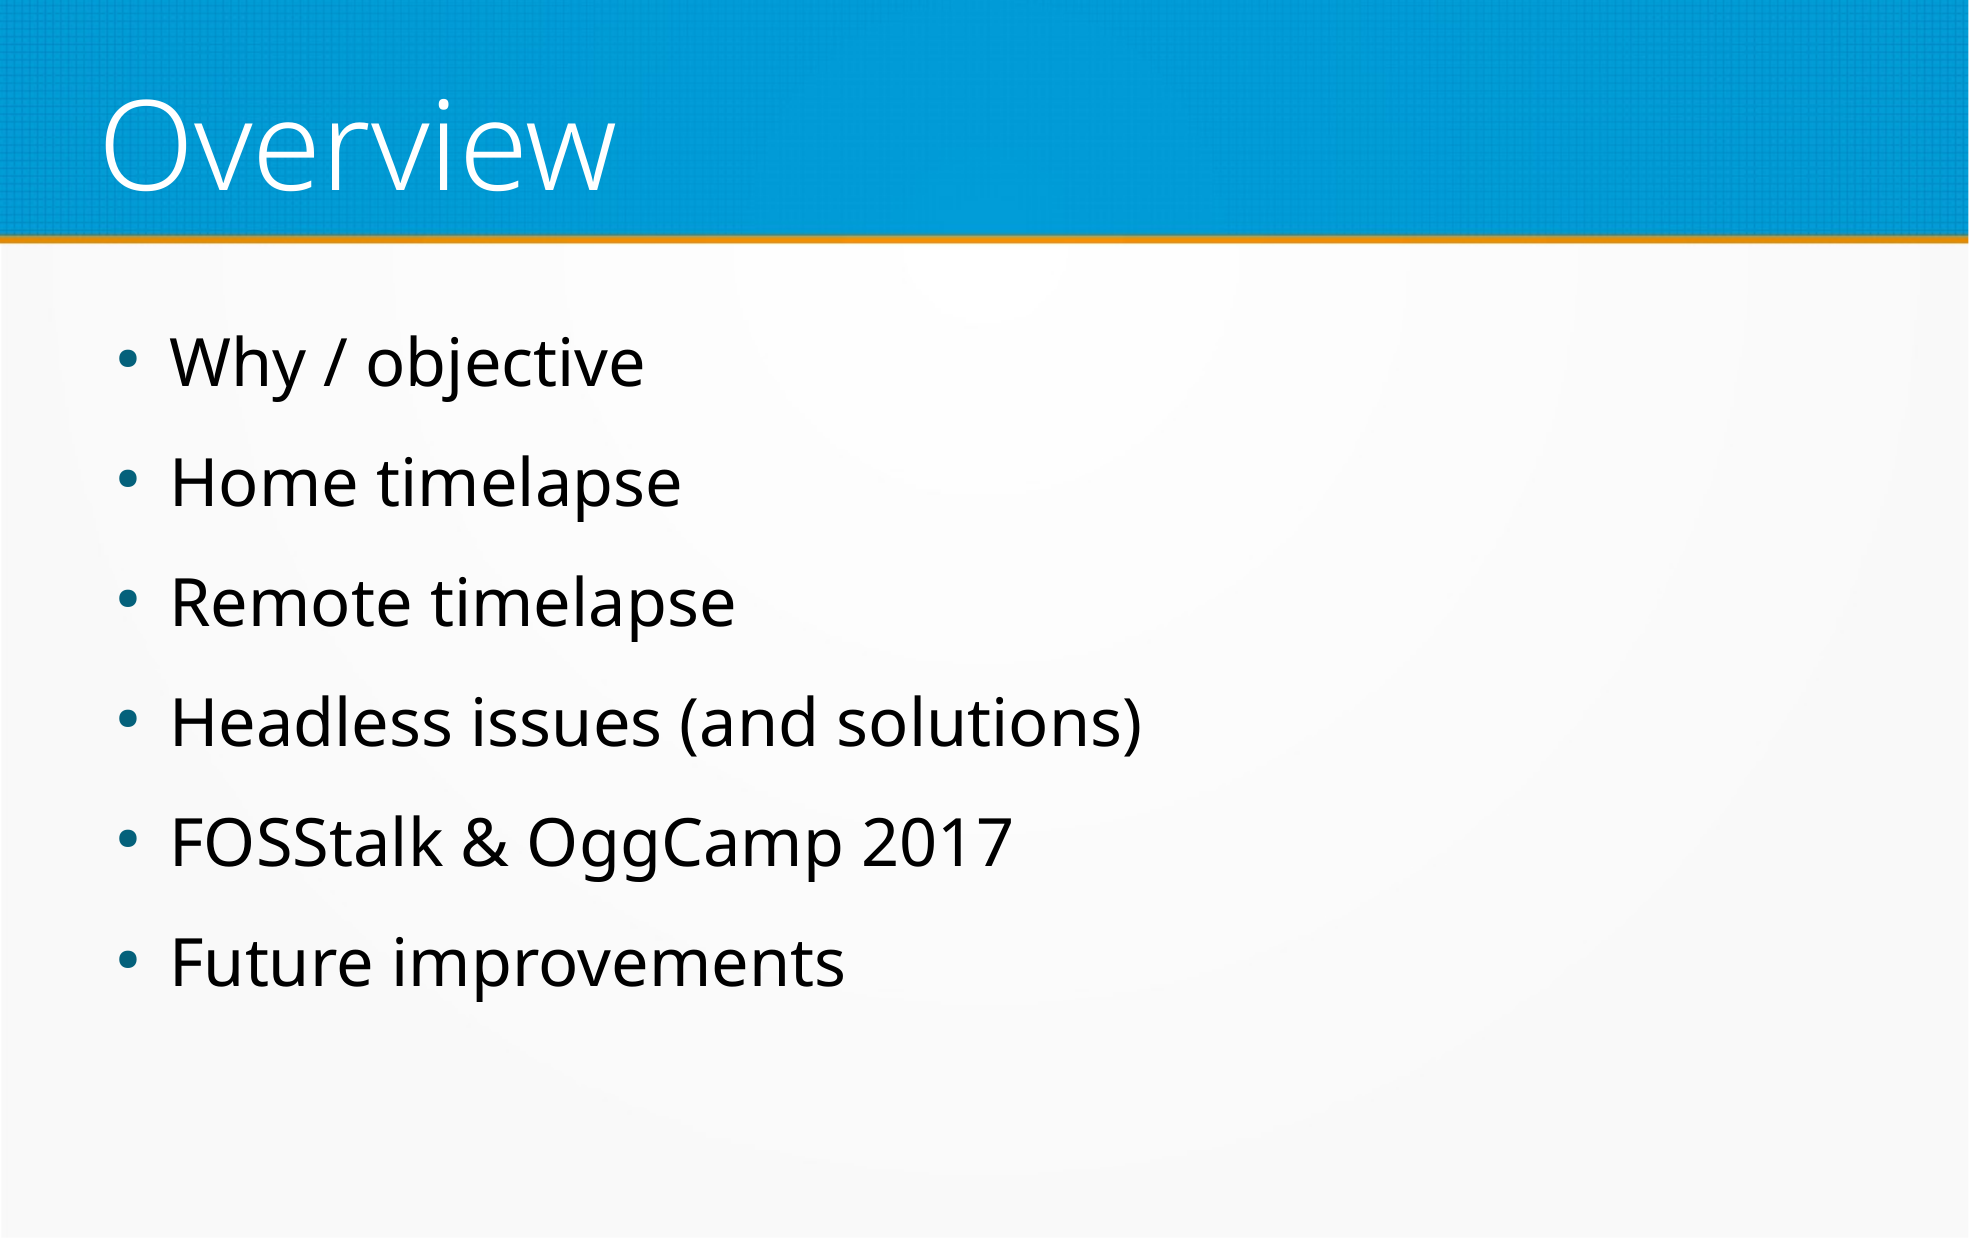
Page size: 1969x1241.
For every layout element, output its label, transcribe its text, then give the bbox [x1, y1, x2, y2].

title Overview [98, 19, 1870, 227]
list Why / objective Home timelapse Remote timelapse Headless issues (and solutions) FOSStalk & OggCamp 2017 Future improvements [98, 315, 1861, 1081]
picture [0, 233, 1969, 1241]
